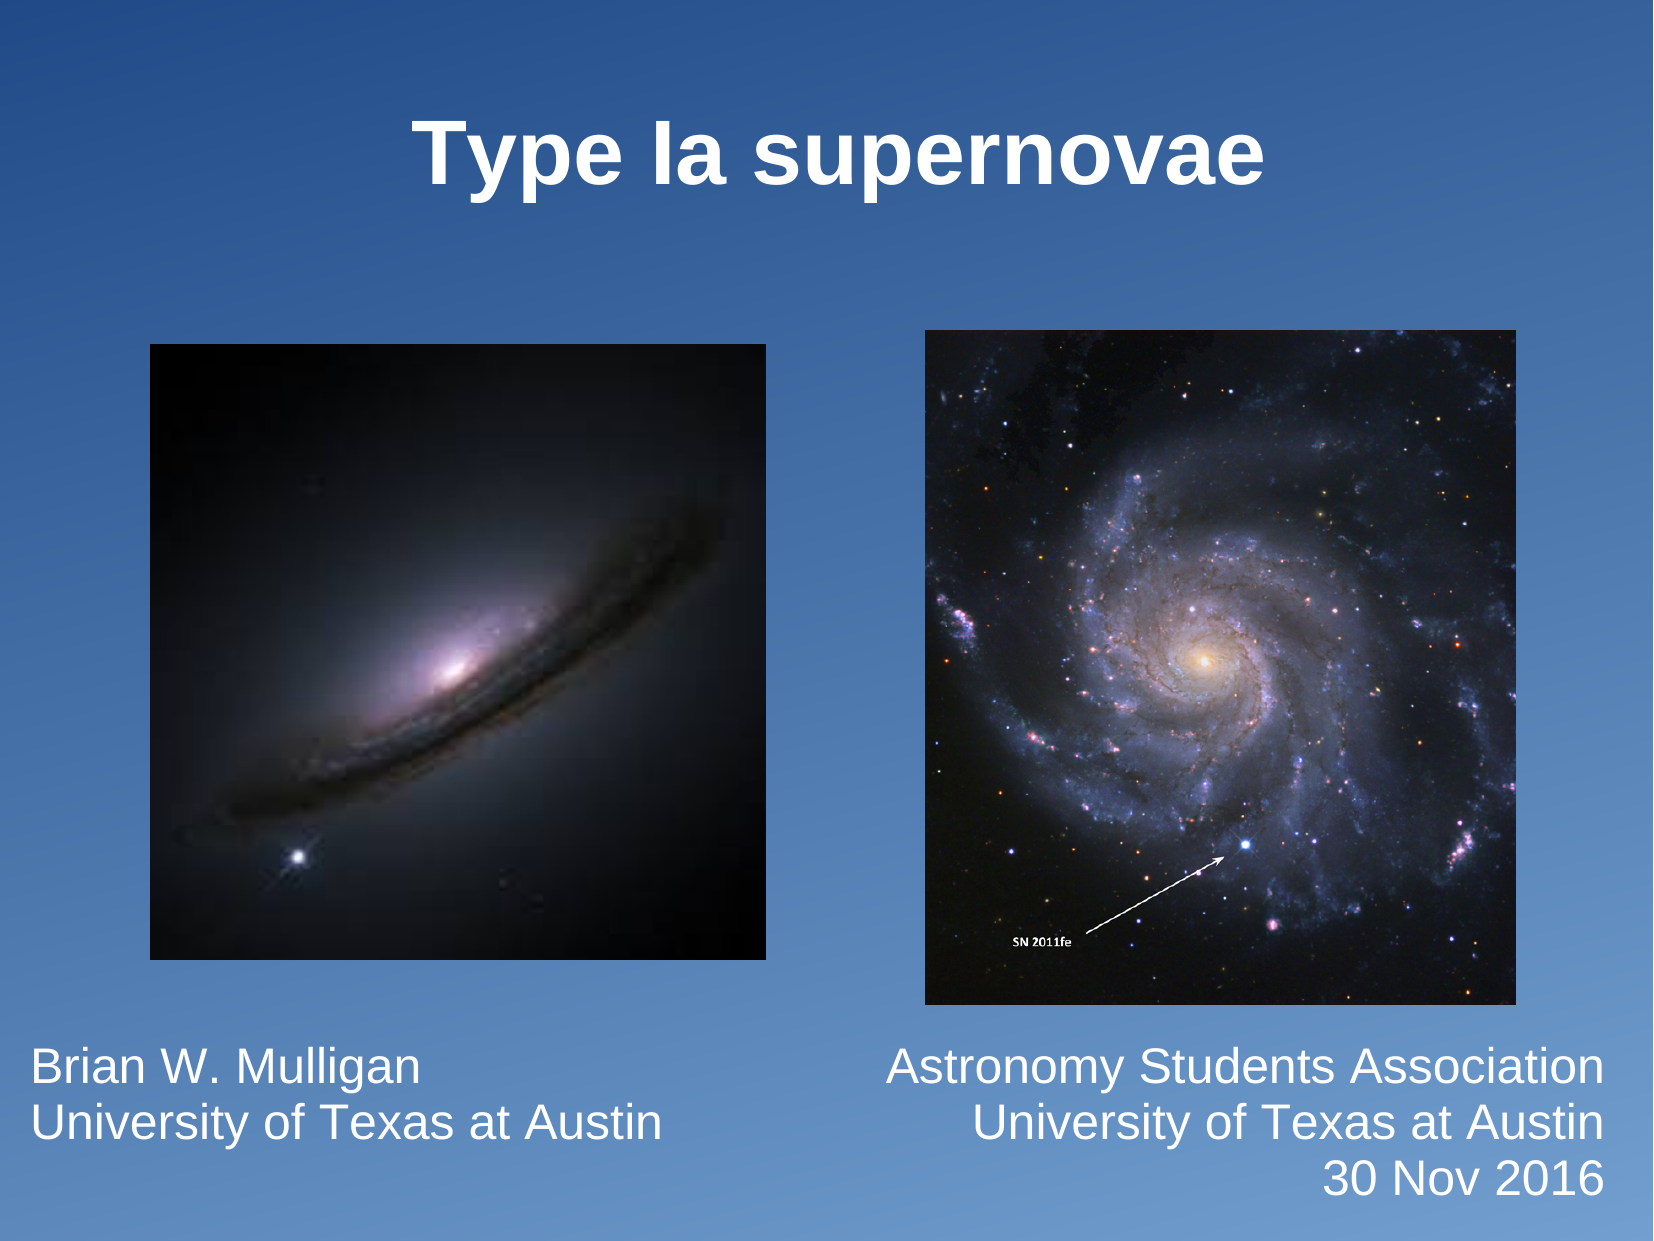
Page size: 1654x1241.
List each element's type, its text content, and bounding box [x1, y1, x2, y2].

subtitle Brian W. Mulligan University of Texas at Austin [30, 1035, 691, 1210]
title Type Ia supernovae [82, 49, 1571, 257]
picture [150, 344, 766, 961]
picture [925, 330, 1516, 1006]
text_box Astronomy Students Association University of Texas at Austin 30 Nov 2016 [780, 1010, 1606, 1234]
